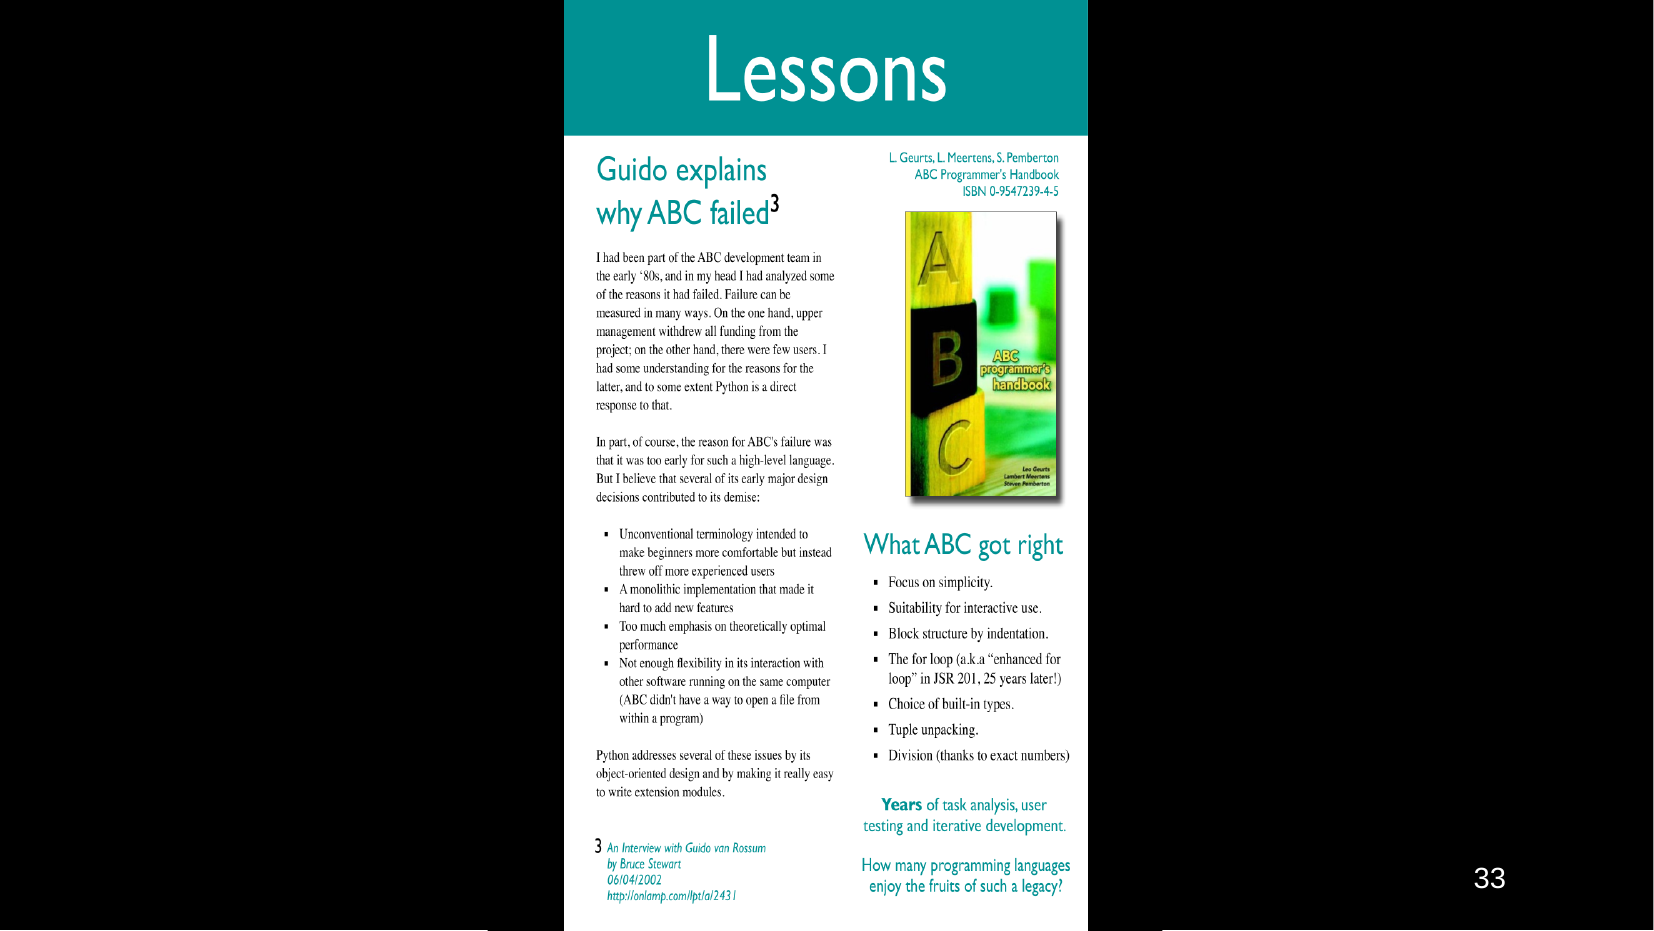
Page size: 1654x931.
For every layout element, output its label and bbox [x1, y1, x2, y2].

picture [487, 0, 1163, 931]
